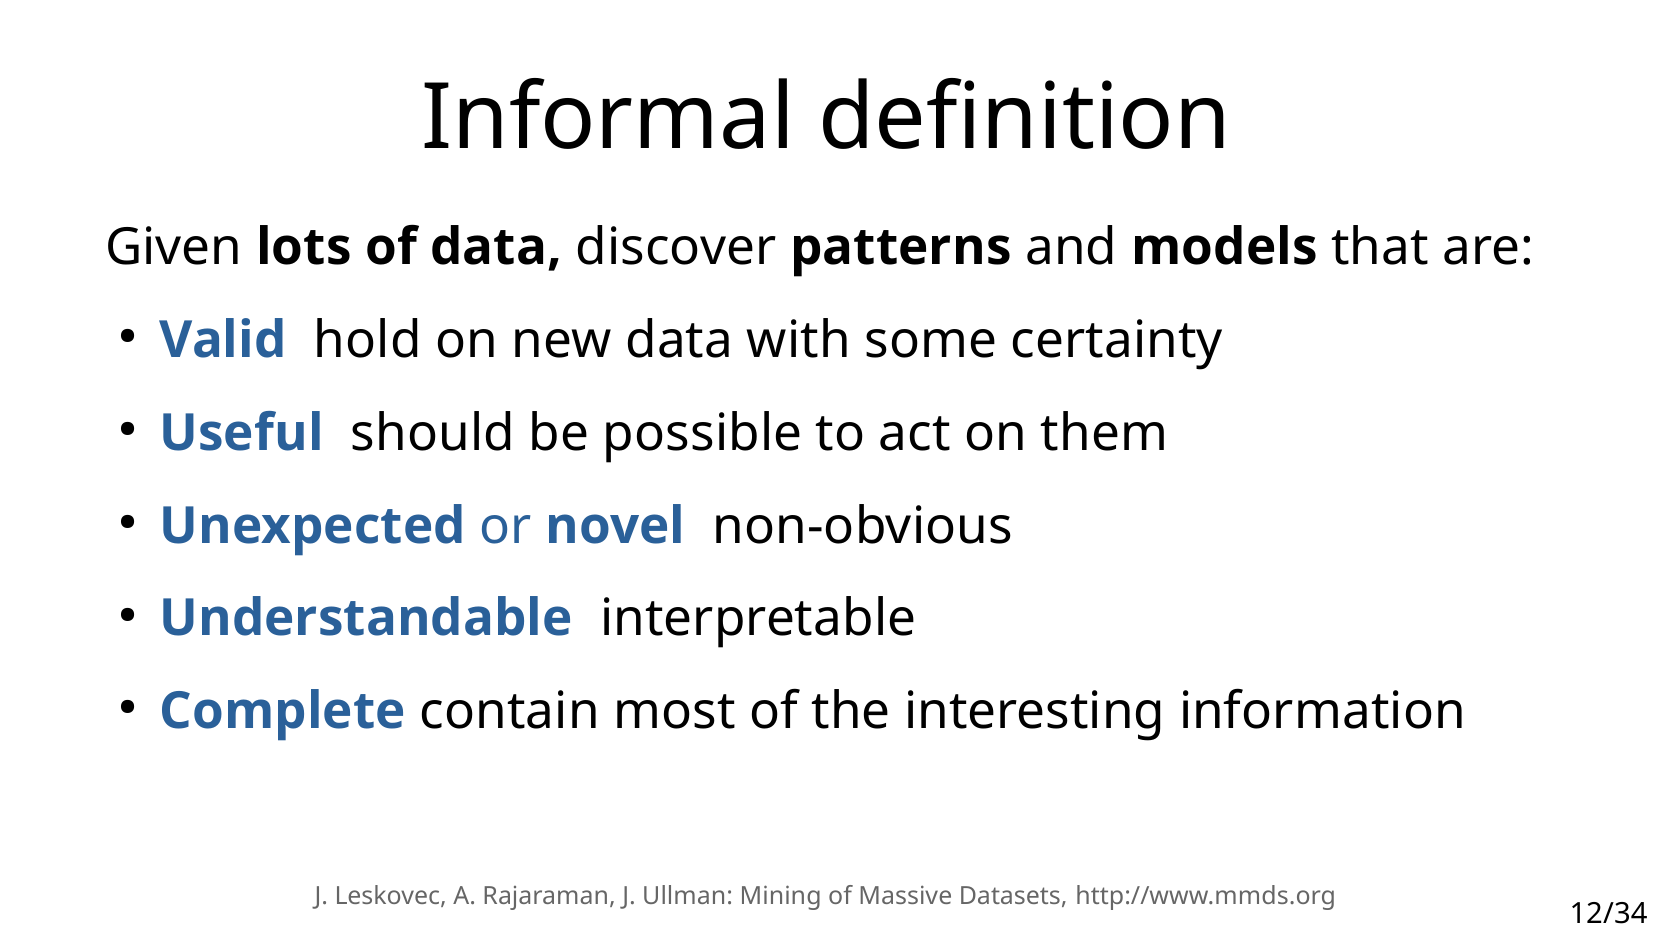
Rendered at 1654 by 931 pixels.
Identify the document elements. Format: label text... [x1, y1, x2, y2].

title Informal definition [82, 1, 1571, 226]
list Given lots of data, discover patterns and models that are: Valid hold on new data with some certainty Useful should be possible to act on them Unexpected or novel non-obvious Understandable interpretable Complete contain most of the interesting information [105, 210, 1561, 793]
text_box J. Leskovec, A. Rajaraman, J. Ullman: Mining of Massive Datasets, http://www.mmds.org [221, 870, 1437, 922]
